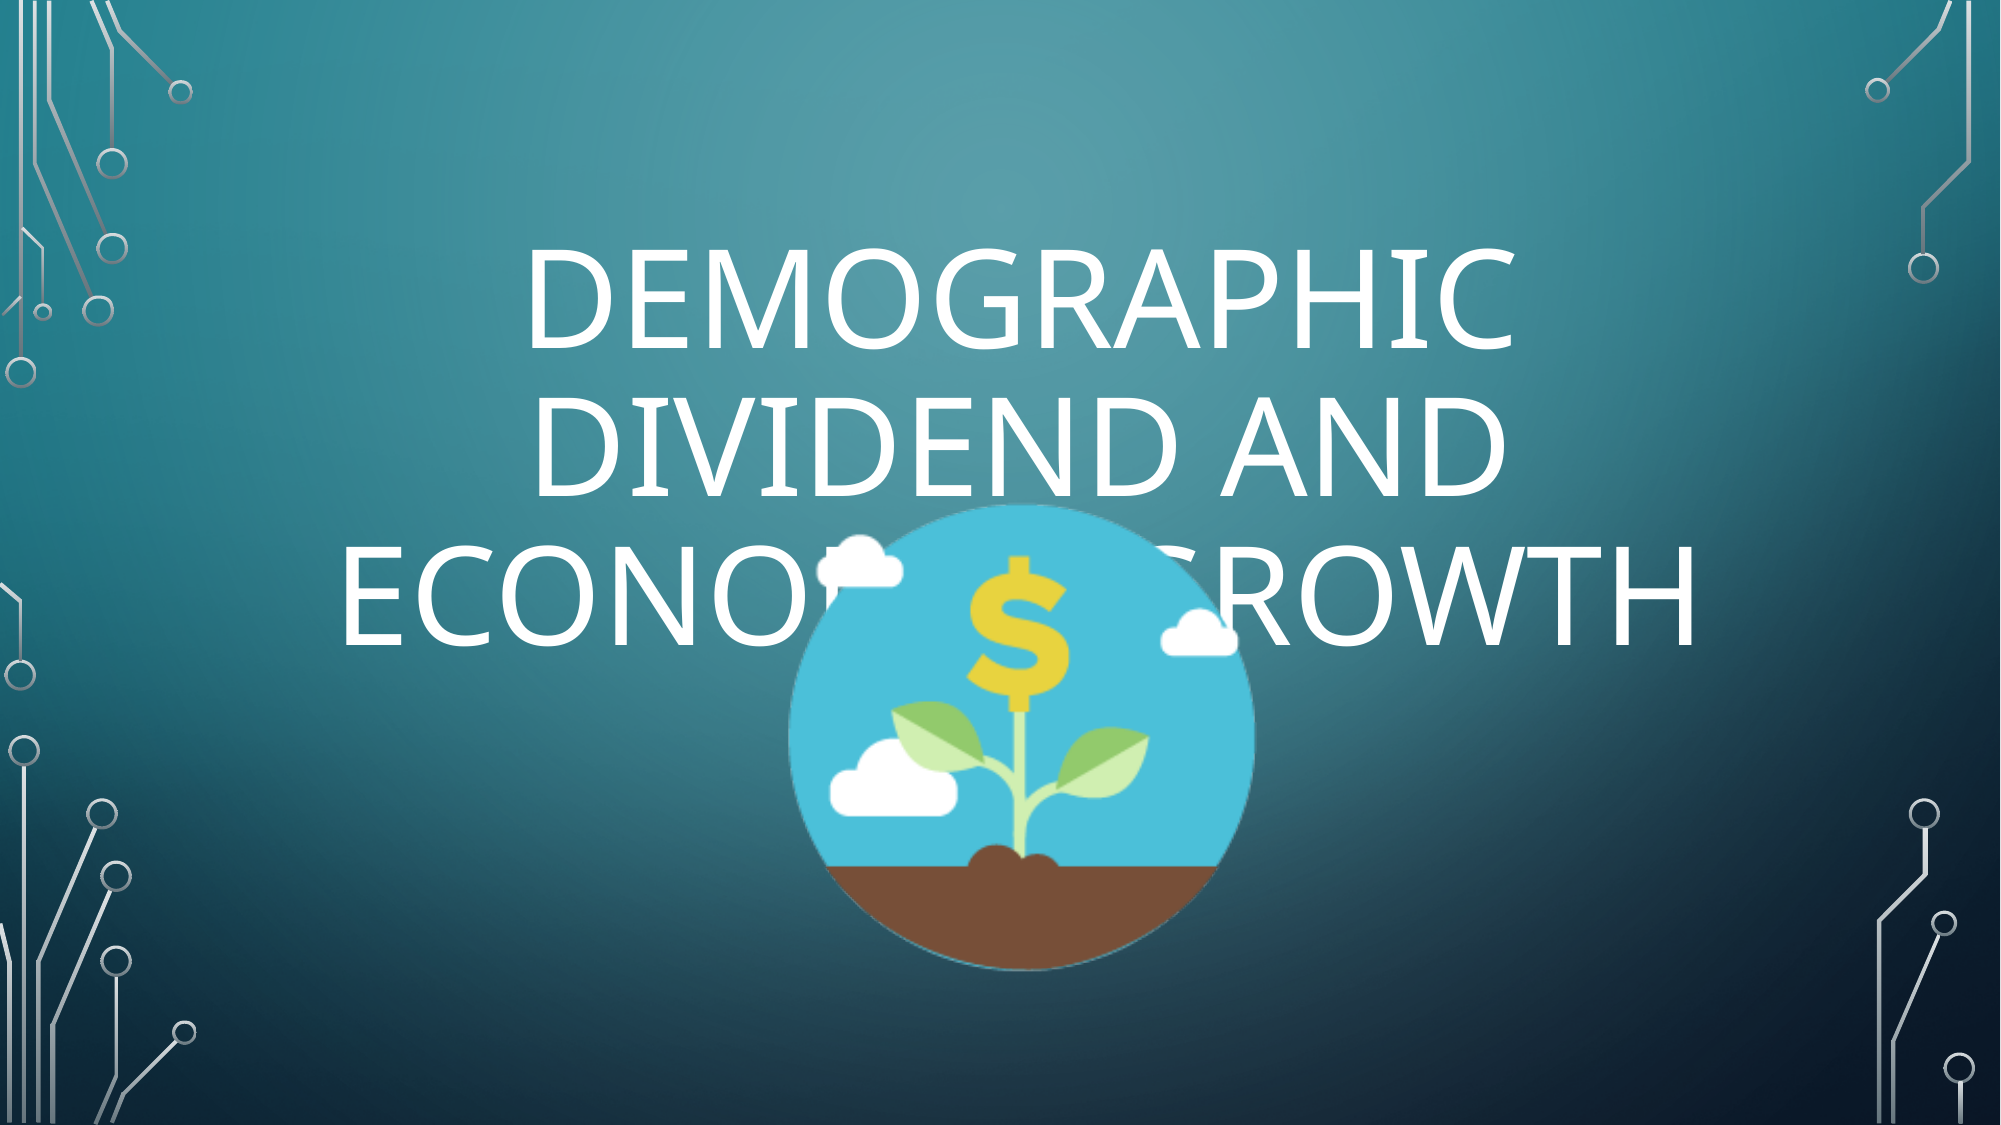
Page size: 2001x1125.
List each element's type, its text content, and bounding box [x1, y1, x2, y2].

picture [758, 464, 1282, 988]
title DEMOGRAPHIC dividend and economic growth [207, 222, 1833, 465]
